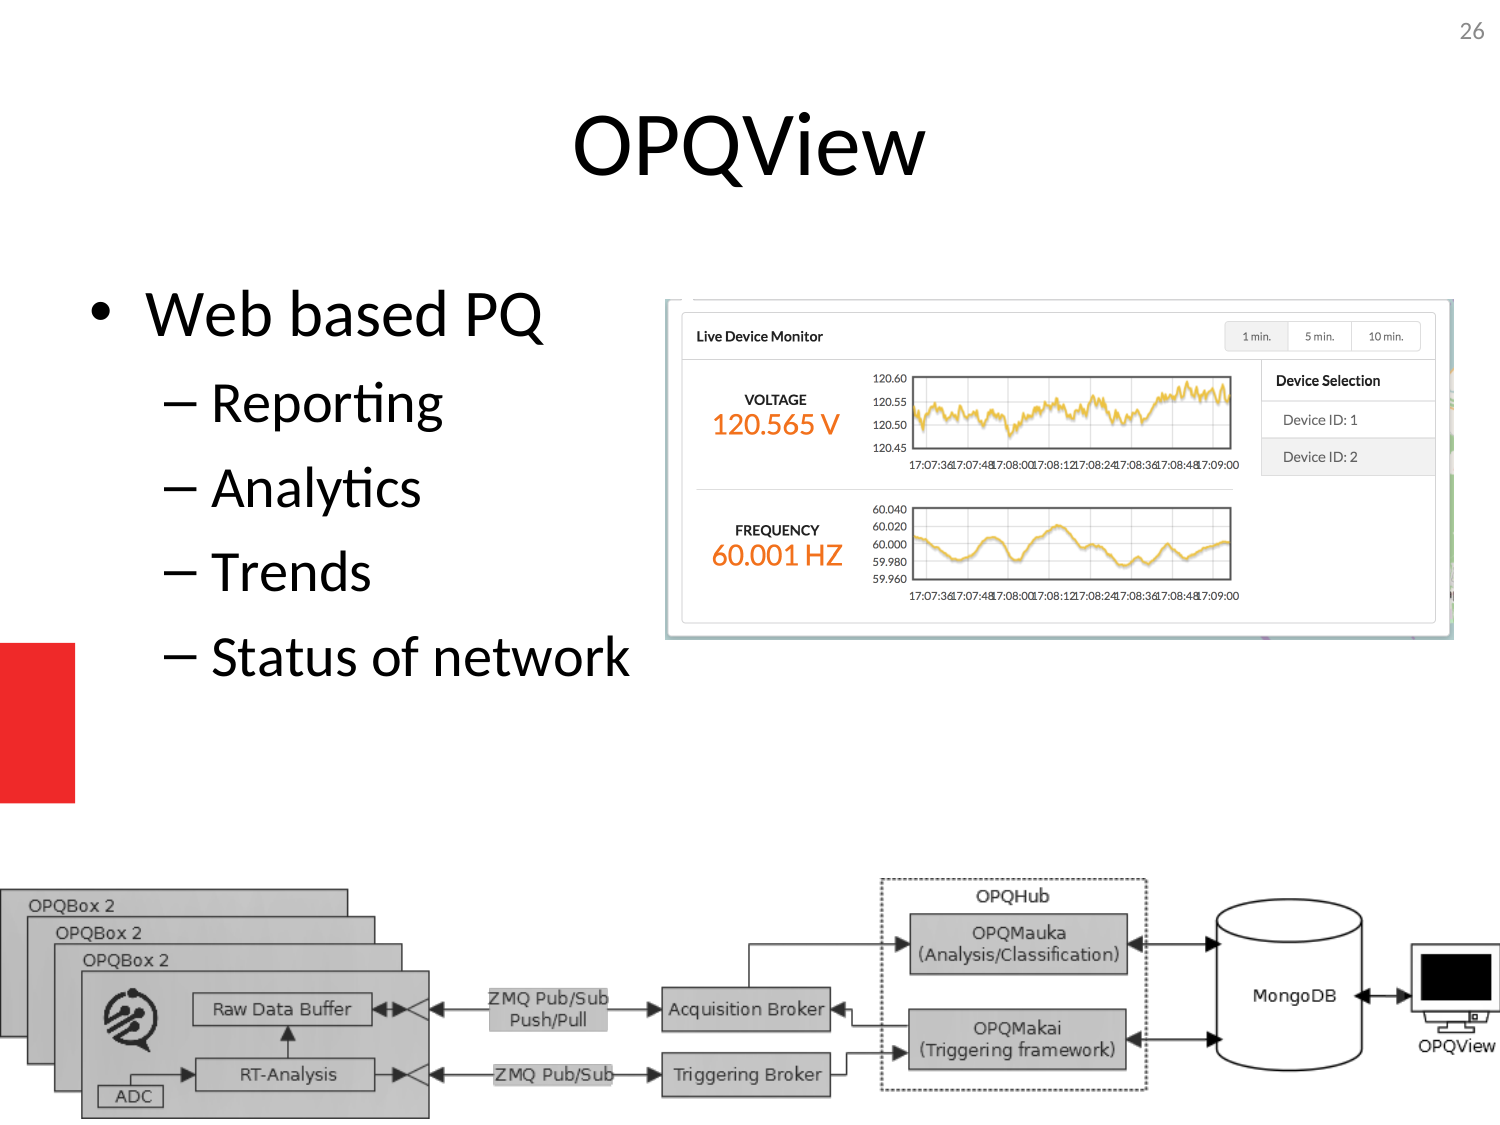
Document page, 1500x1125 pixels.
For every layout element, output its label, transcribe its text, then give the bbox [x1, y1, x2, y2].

text_box Web based PQ Reporting Analytics Trends Status of network [75, 262, 1426, 878]
picture [0, 878, 1500, 1119]
picture [665, 299, 1454, 640]
text_box <number> [1149, 0, 1500, 60]
text_box OPQView [75, 45, 1426, 233]
